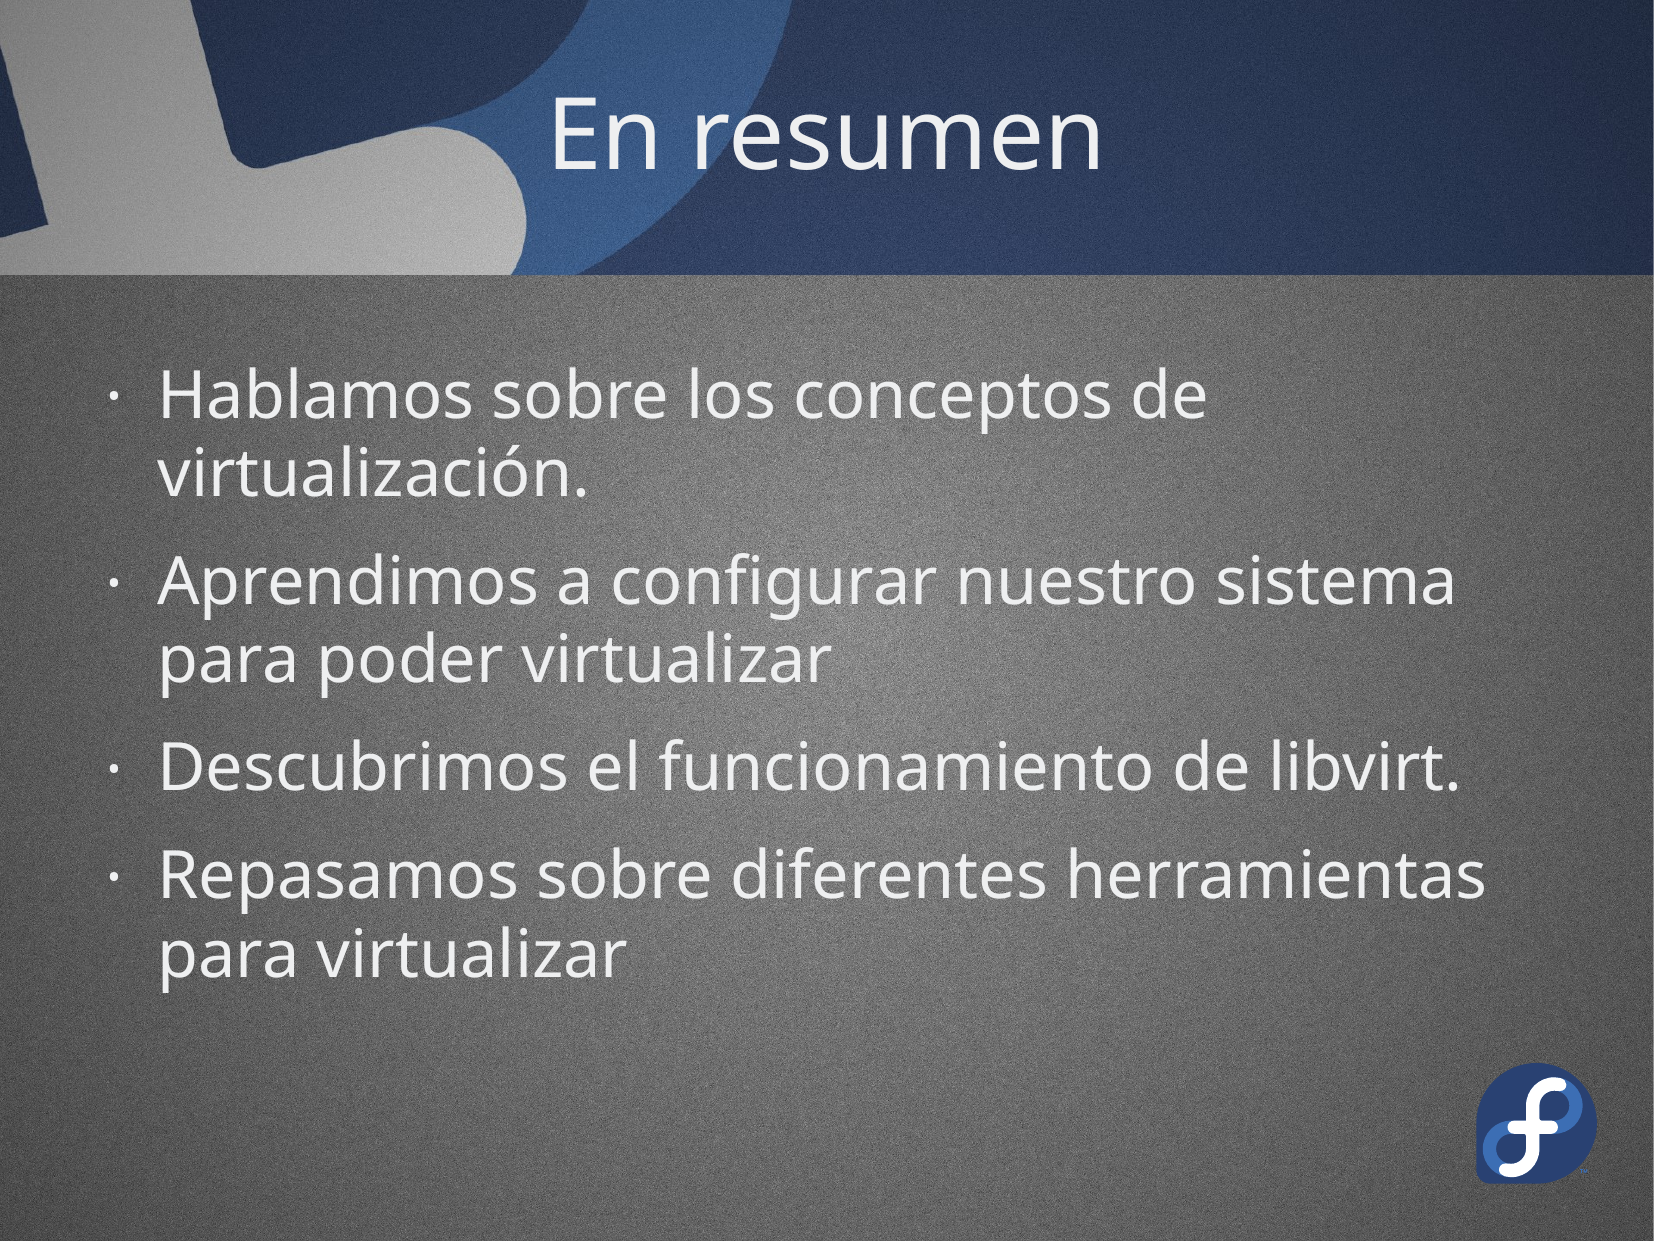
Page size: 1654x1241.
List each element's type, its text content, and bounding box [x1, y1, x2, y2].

text_box Hablamos sobre los conceptos de virtualización. Aprendimos a configurar nuestro sistema para poder virtualizar Descubrimos el funcionamiento de libvirt. Repasamos sobre diferentes herramientas para virtualizar [88, 354, 1565, 1064]
picture [0, 0, 1654, 1241]
text_box En resumen [88, 29, 1565, 237]
